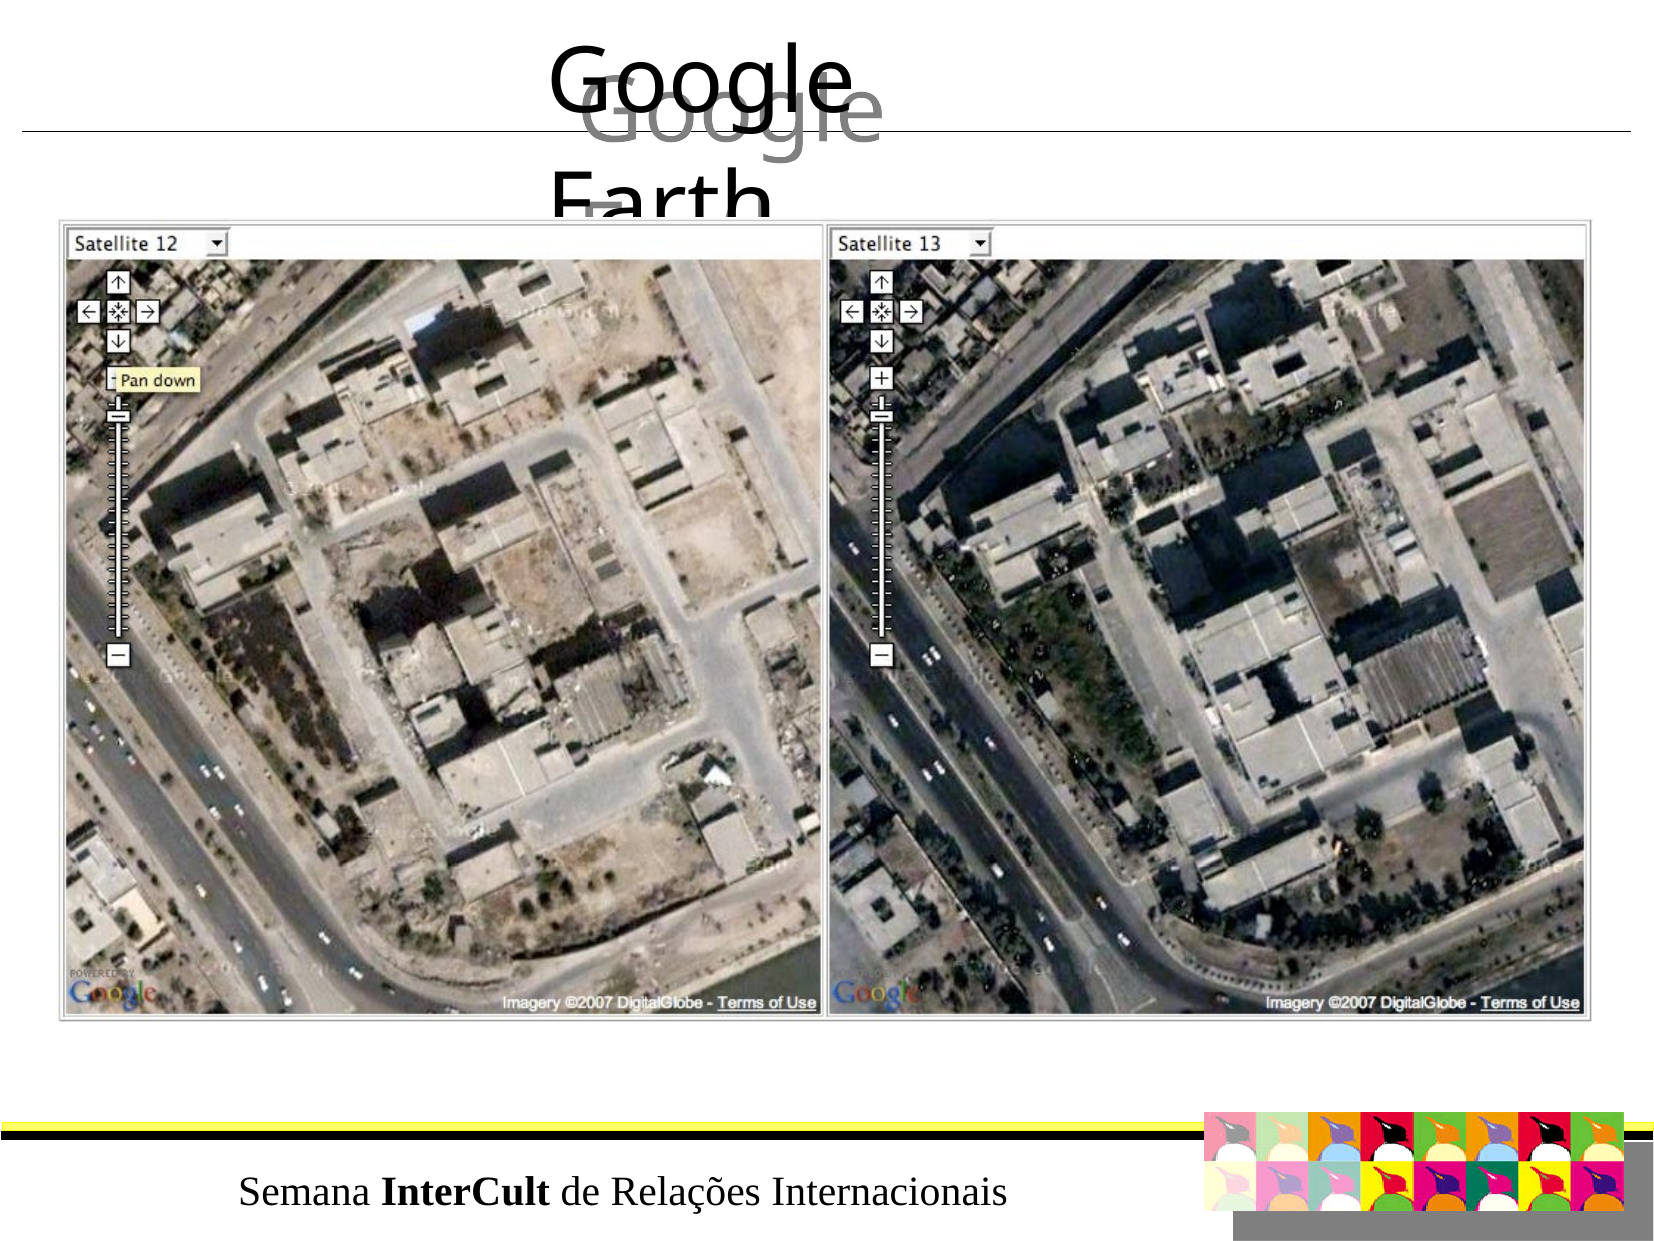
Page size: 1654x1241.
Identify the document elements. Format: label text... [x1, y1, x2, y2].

text_box [1624, 1122, 1654, 1140]
text_box Google Earth [546, 14, 1068, 125]
picture [56, 217, 1593, 1023]
chart [1204, 1112, 1624, 1211]
text_box [1, 1122, 1204, 1140]
text_box Semana InterCult de Relações Internacionais [238, 1168, 1009, 1217]
